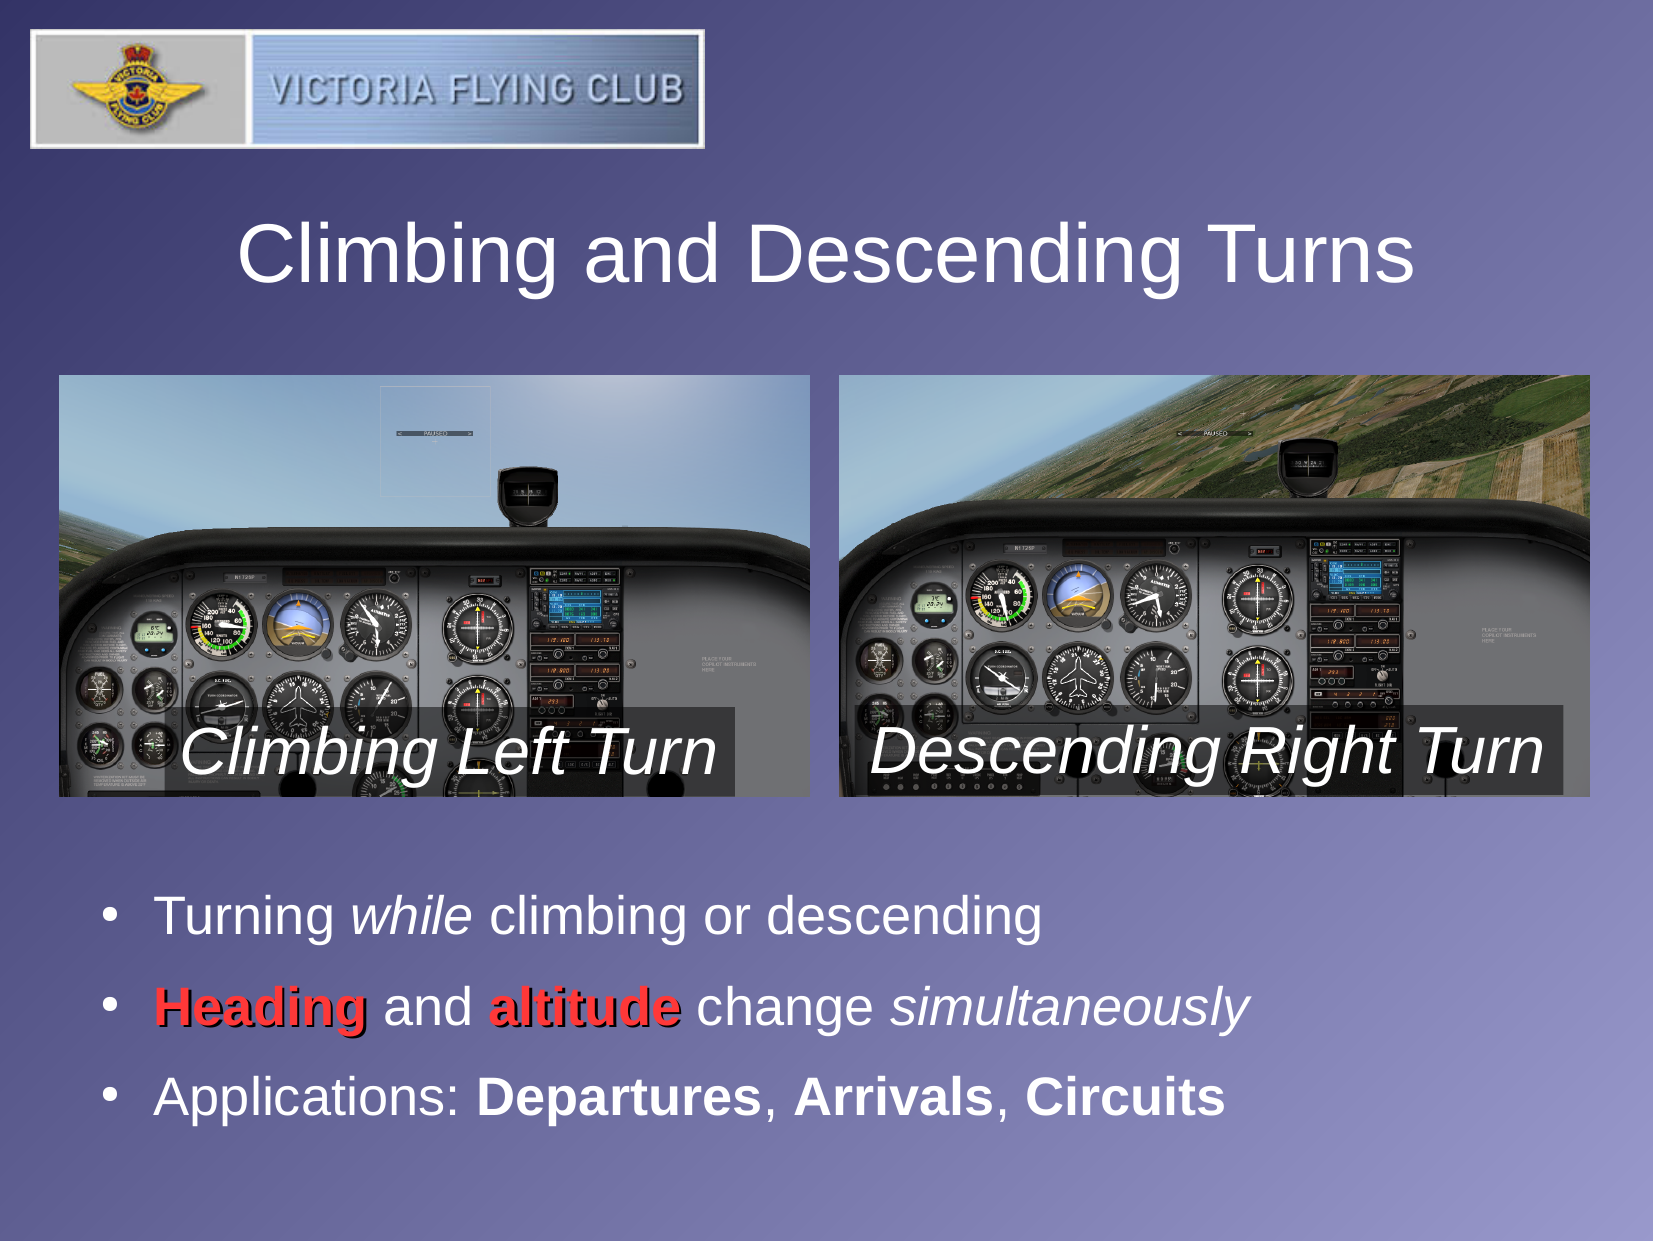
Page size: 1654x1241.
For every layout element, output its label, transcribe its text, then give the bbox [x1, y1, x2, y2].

list Turning while climbing or descending Heading and altitude change simultaneously Applications: Departures, Arrivals, Circuits [82, 885, 1571, 1186]
picture [59, 375, 810, 797]
picture [839, 375, 1590, 797]
text_box Climbing Left Turn [164, 707, 735, 797]
picture [30, 29, 705, 149]
title Climbing and Descending Turns [82, 150, 1571, 358]
text_box Descending Right Turn [854, 705, 1564, 795]
